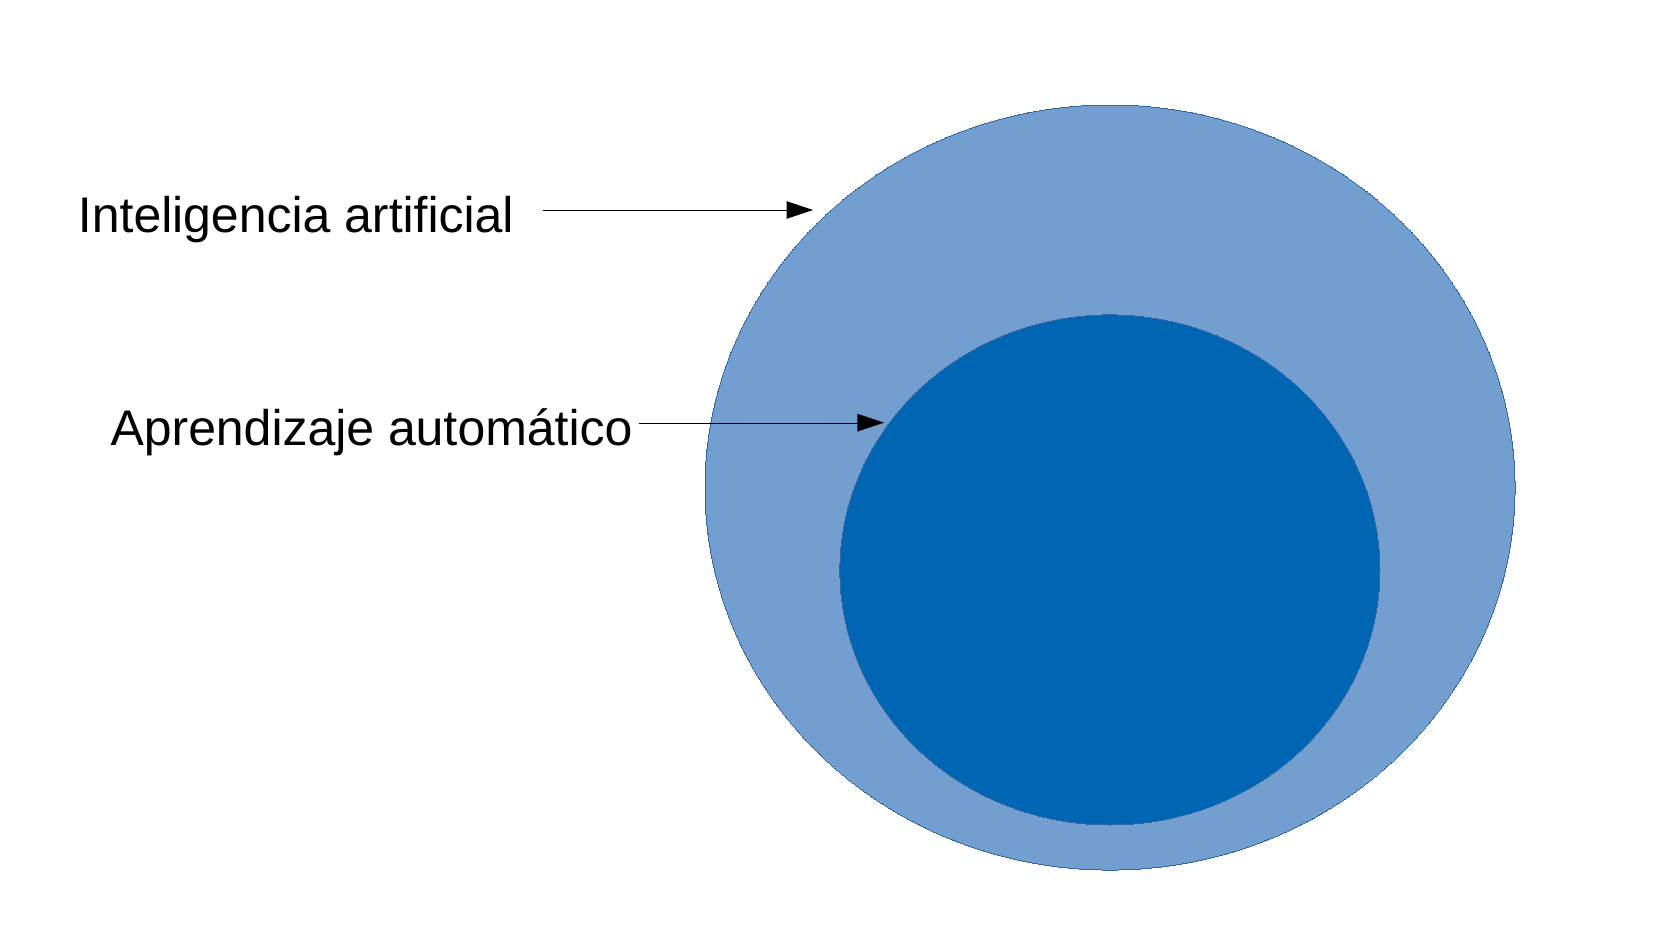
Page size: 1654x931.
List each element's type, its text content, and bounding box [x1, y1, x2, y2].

text_box Inteligencia artificial [63, 180, 589, 242]
text_box [705, 105, 1516, 871]
text_box Aprendizaje automático [95, 392, 671, 502]
